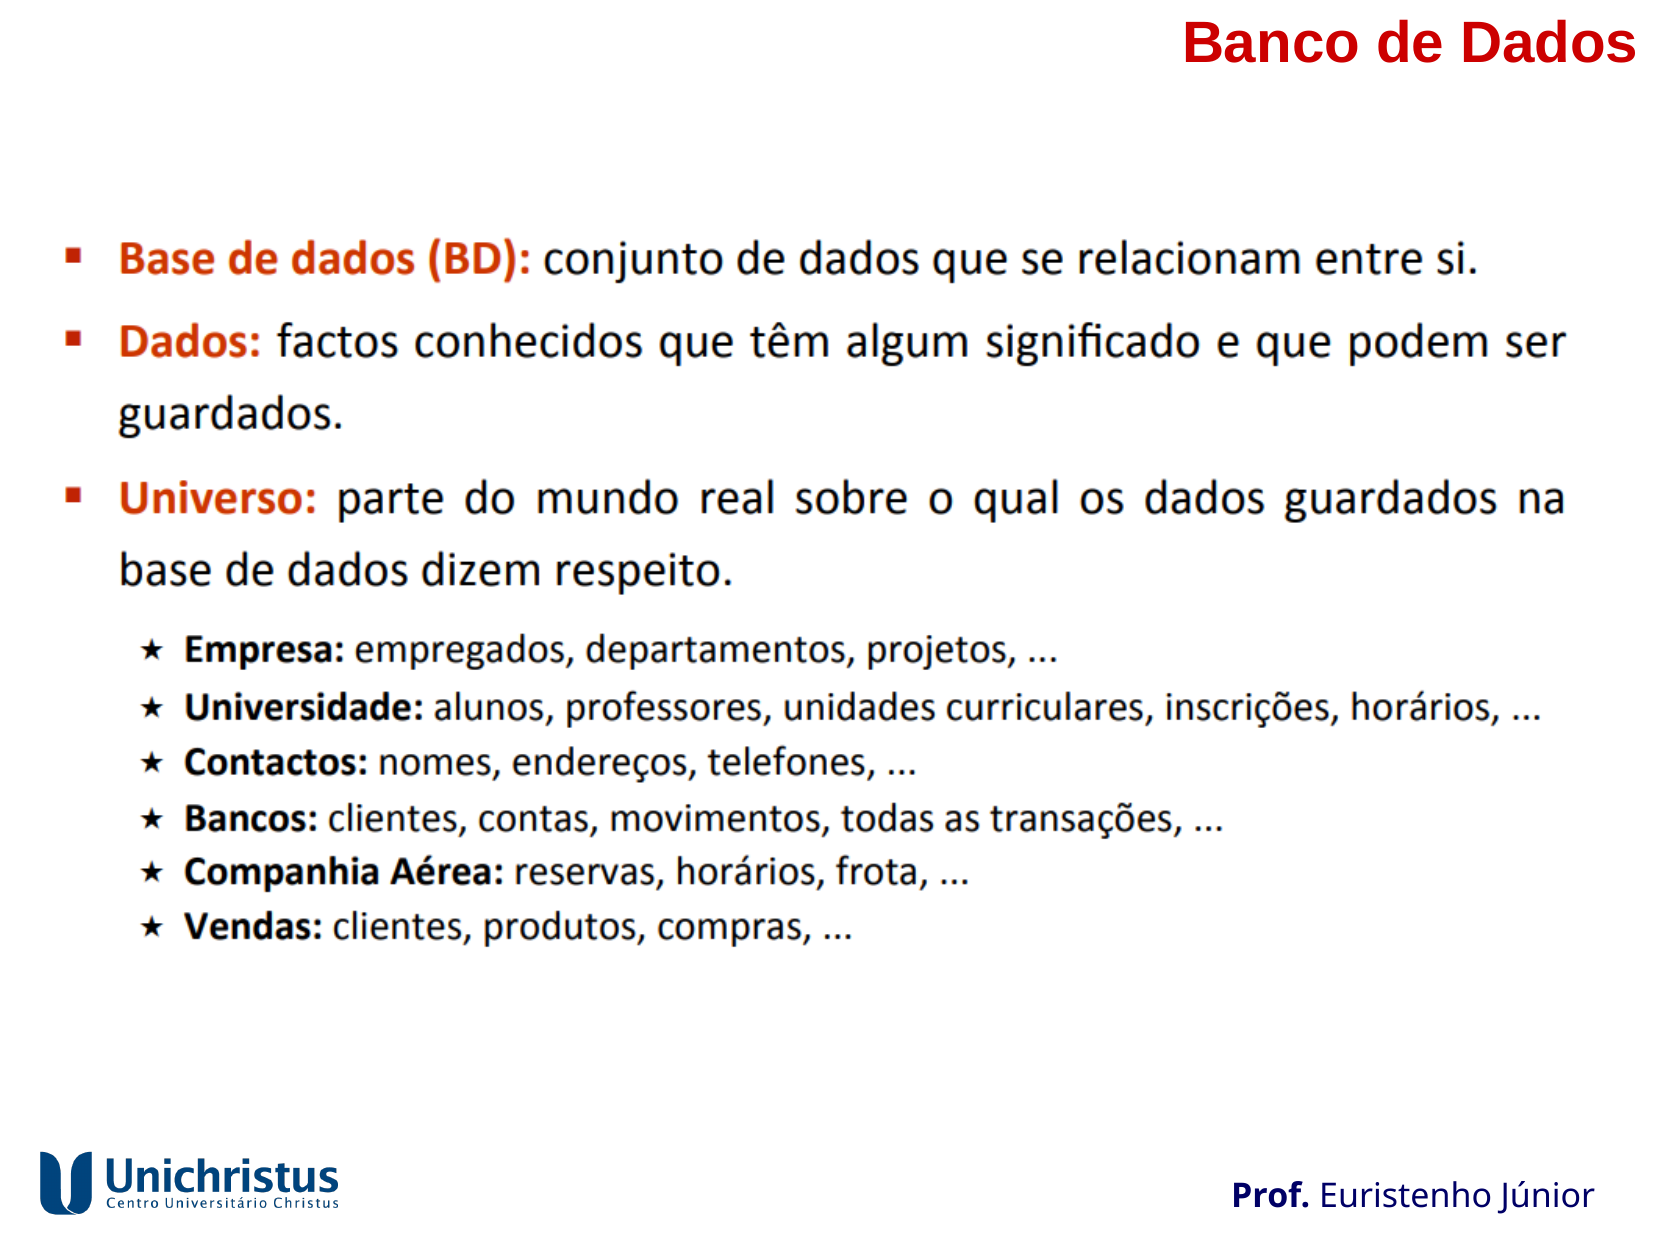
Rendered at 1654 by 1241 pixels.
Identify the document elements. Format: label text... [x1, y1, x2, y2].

text_box Prof. Euristenho Júnior [1216, 1163, 1654, 1224]
picture [47, 227, 1585, 969]
text_box Banco de Dados [1167, 2, 1654, 83]
picture [35, 1148, 343, 1217]
